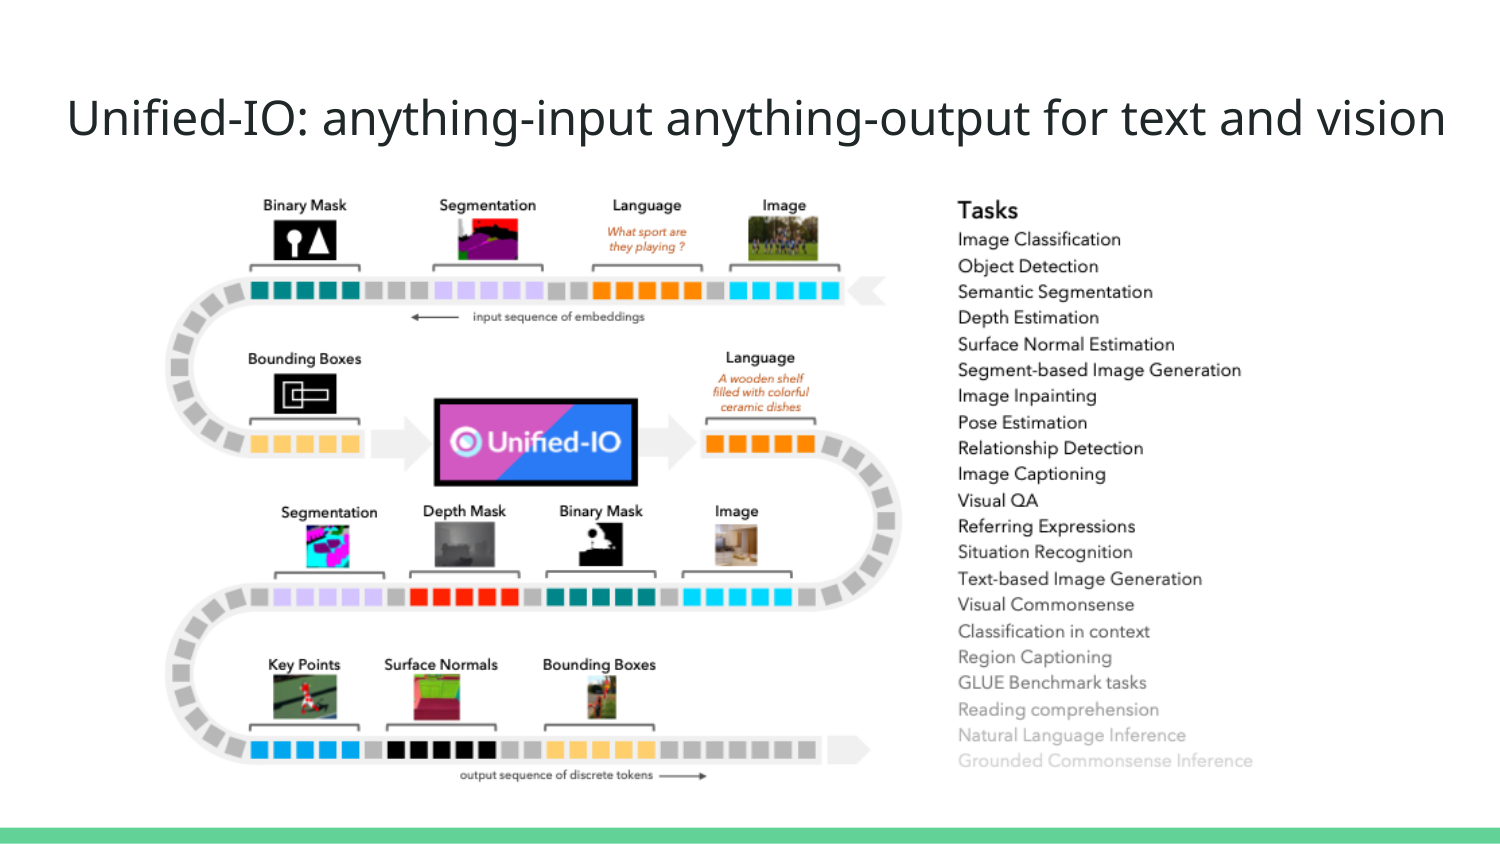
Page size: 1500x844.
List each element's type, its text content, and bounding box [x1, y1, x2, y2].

title Unified-IO: anything-input anything-output for text and vision [51, 72, 1500, 167]
picture [101, 166, 1314, 794]
